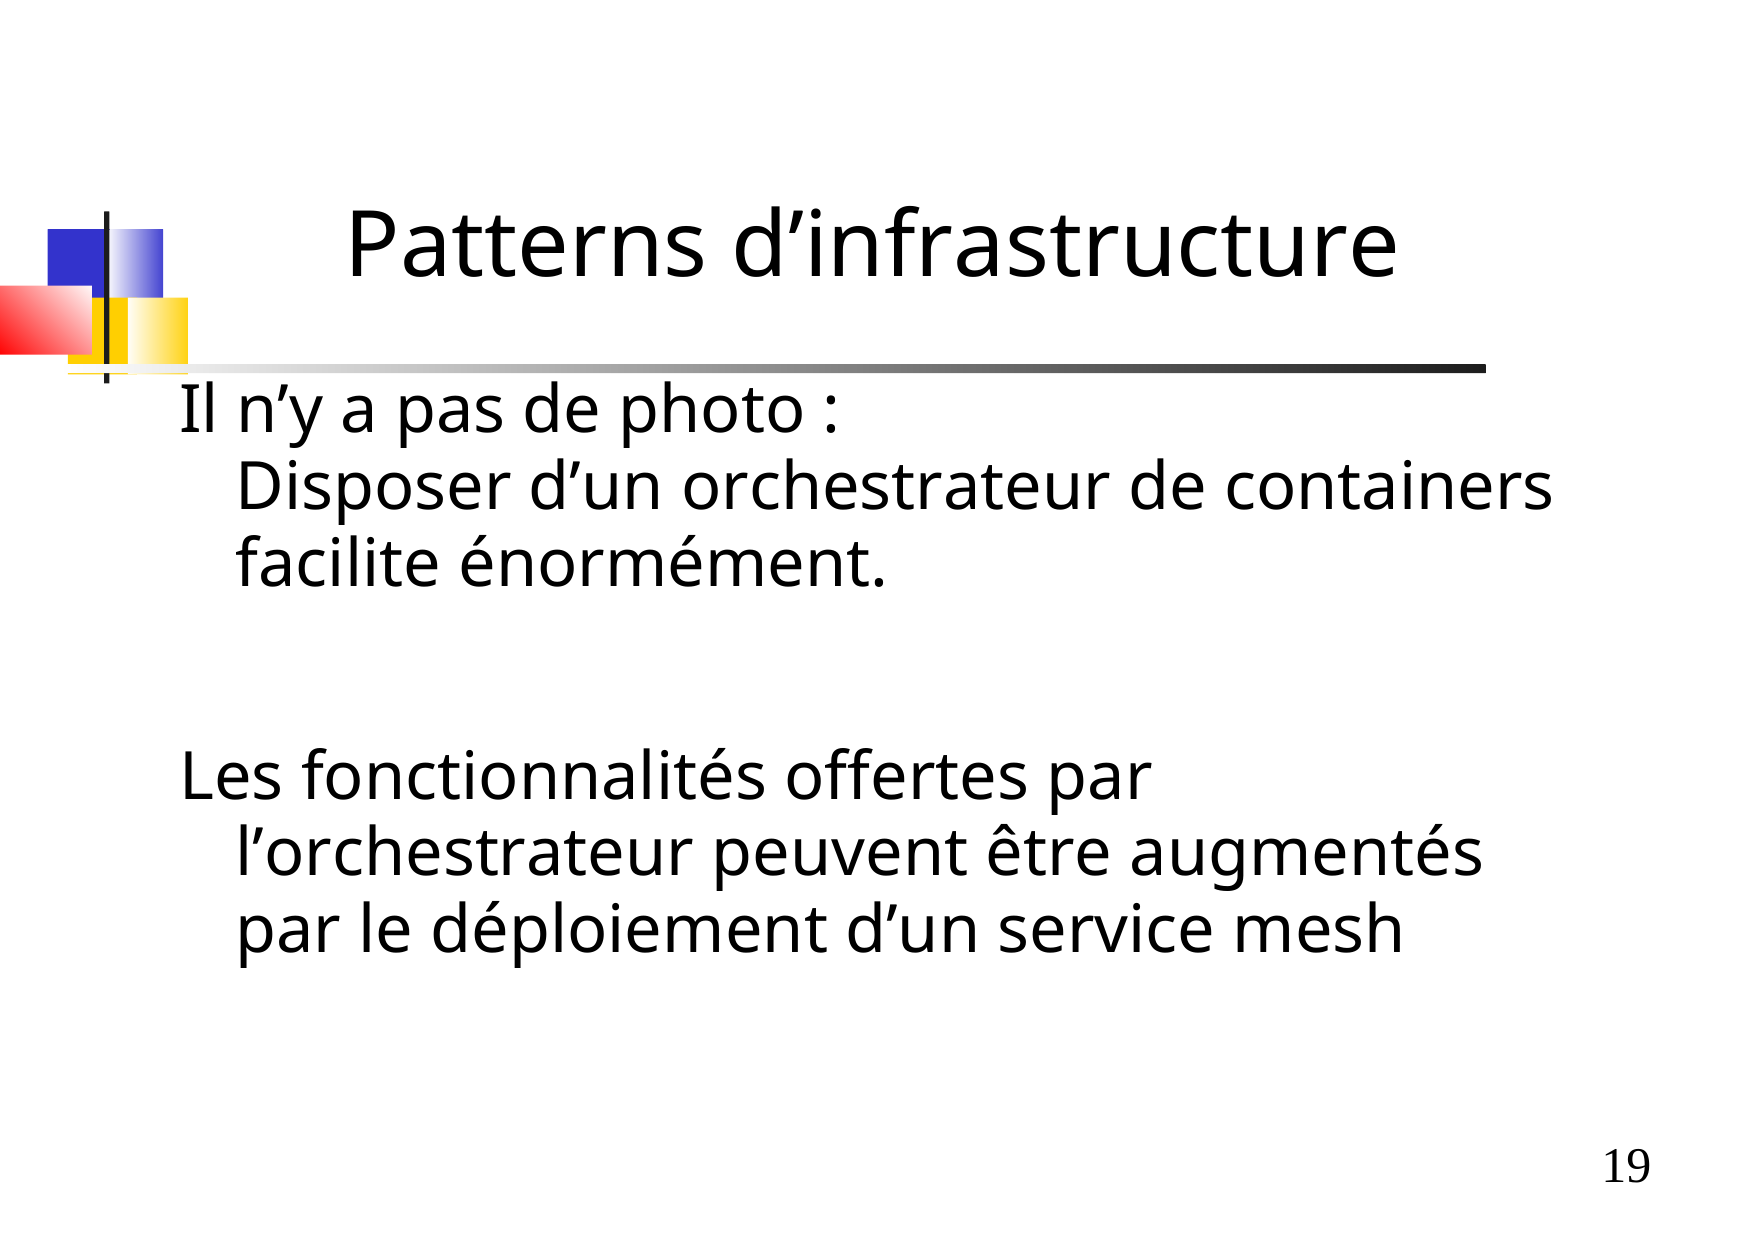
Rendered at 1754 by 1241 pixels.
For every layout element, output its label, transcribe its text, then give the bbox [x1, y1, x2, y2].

list Il n’y a pas de photo : Disposer d’un orchestrateur de containers facilite énormément. Les fonctionnalités offertes par l’orchestrateur peuvent être augmentés par le déploiement d’un service mesh [179, 371, 1567, 1091]
title Patterns d’infrastructure [179, 139, 1567, 351]
